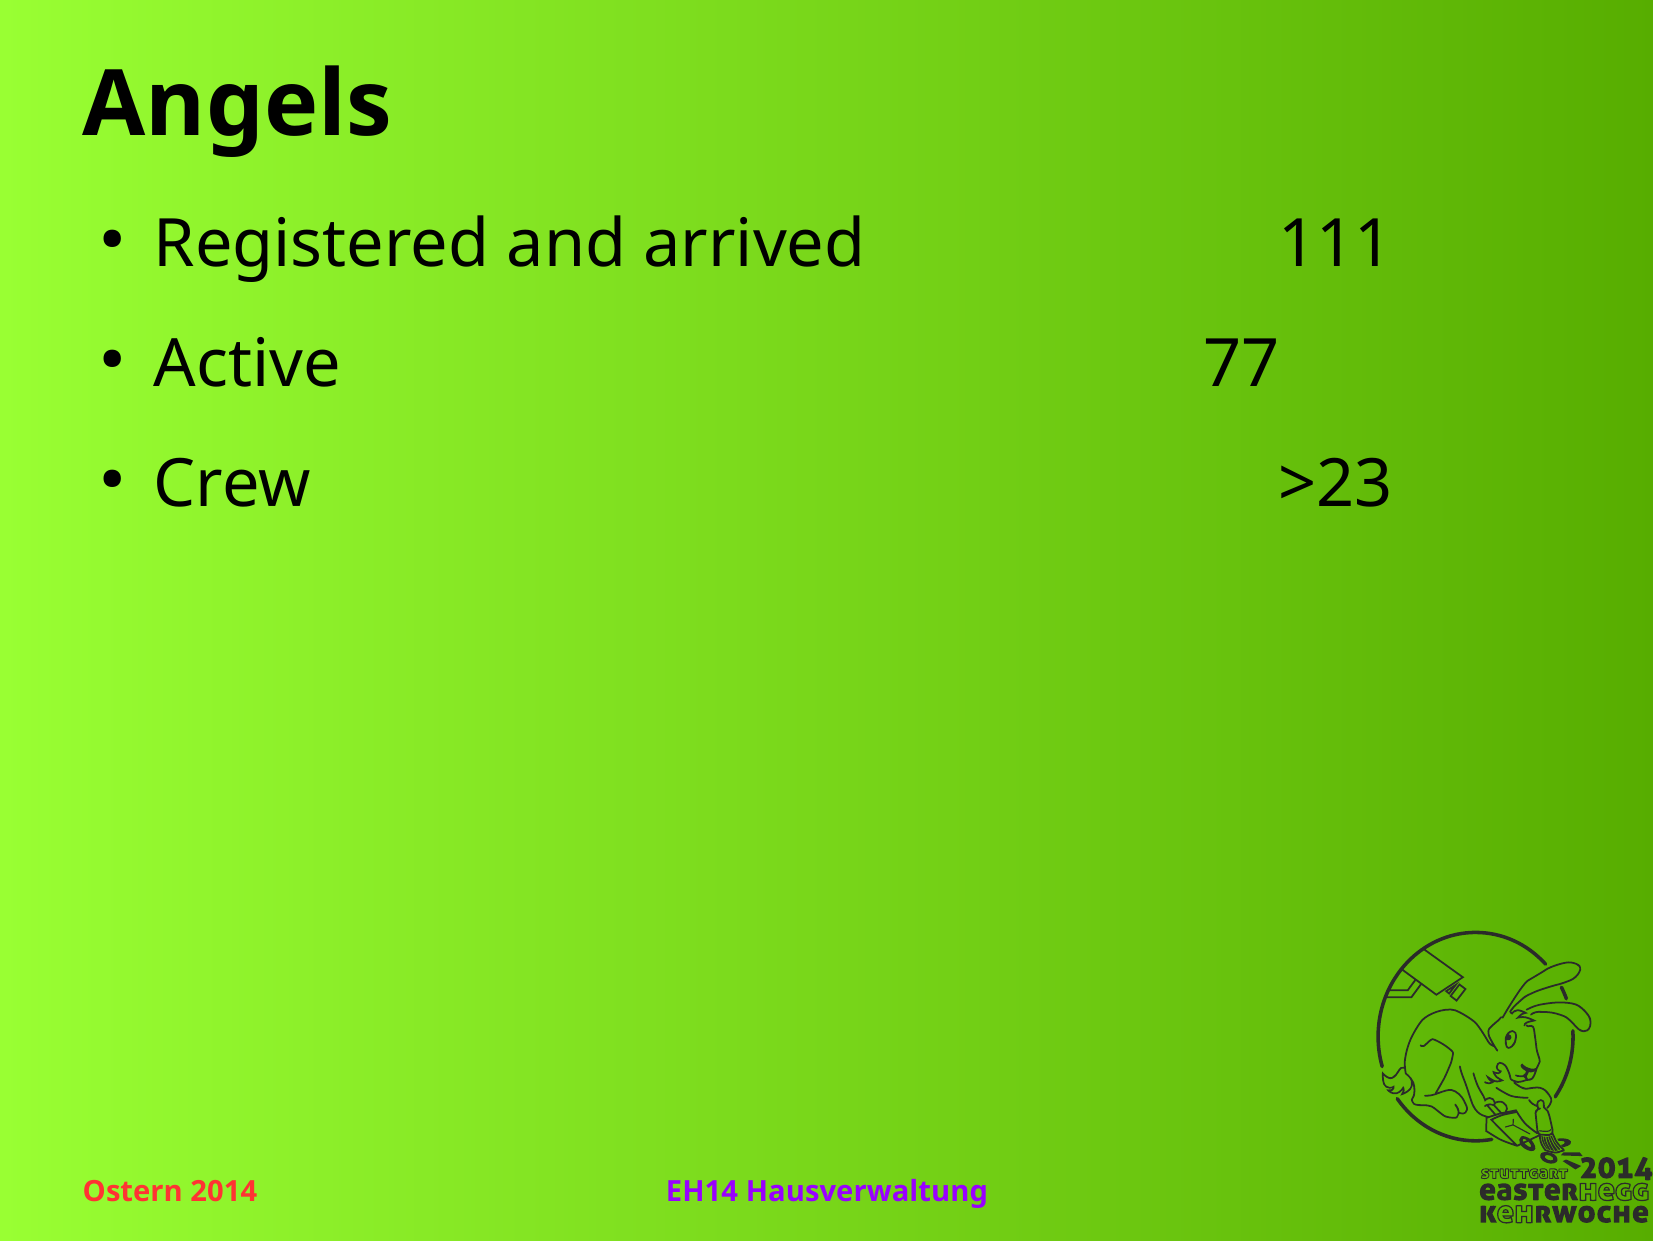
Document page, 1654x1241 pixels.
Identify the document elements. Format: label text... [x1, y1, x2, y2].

title Party Stats [77, 0, 82, 1240]
list Registered and arrived 111 Active 77 Crew >23 [82, 195, 1571, 1131]
title Angels [82, 49, 1571, 151]
